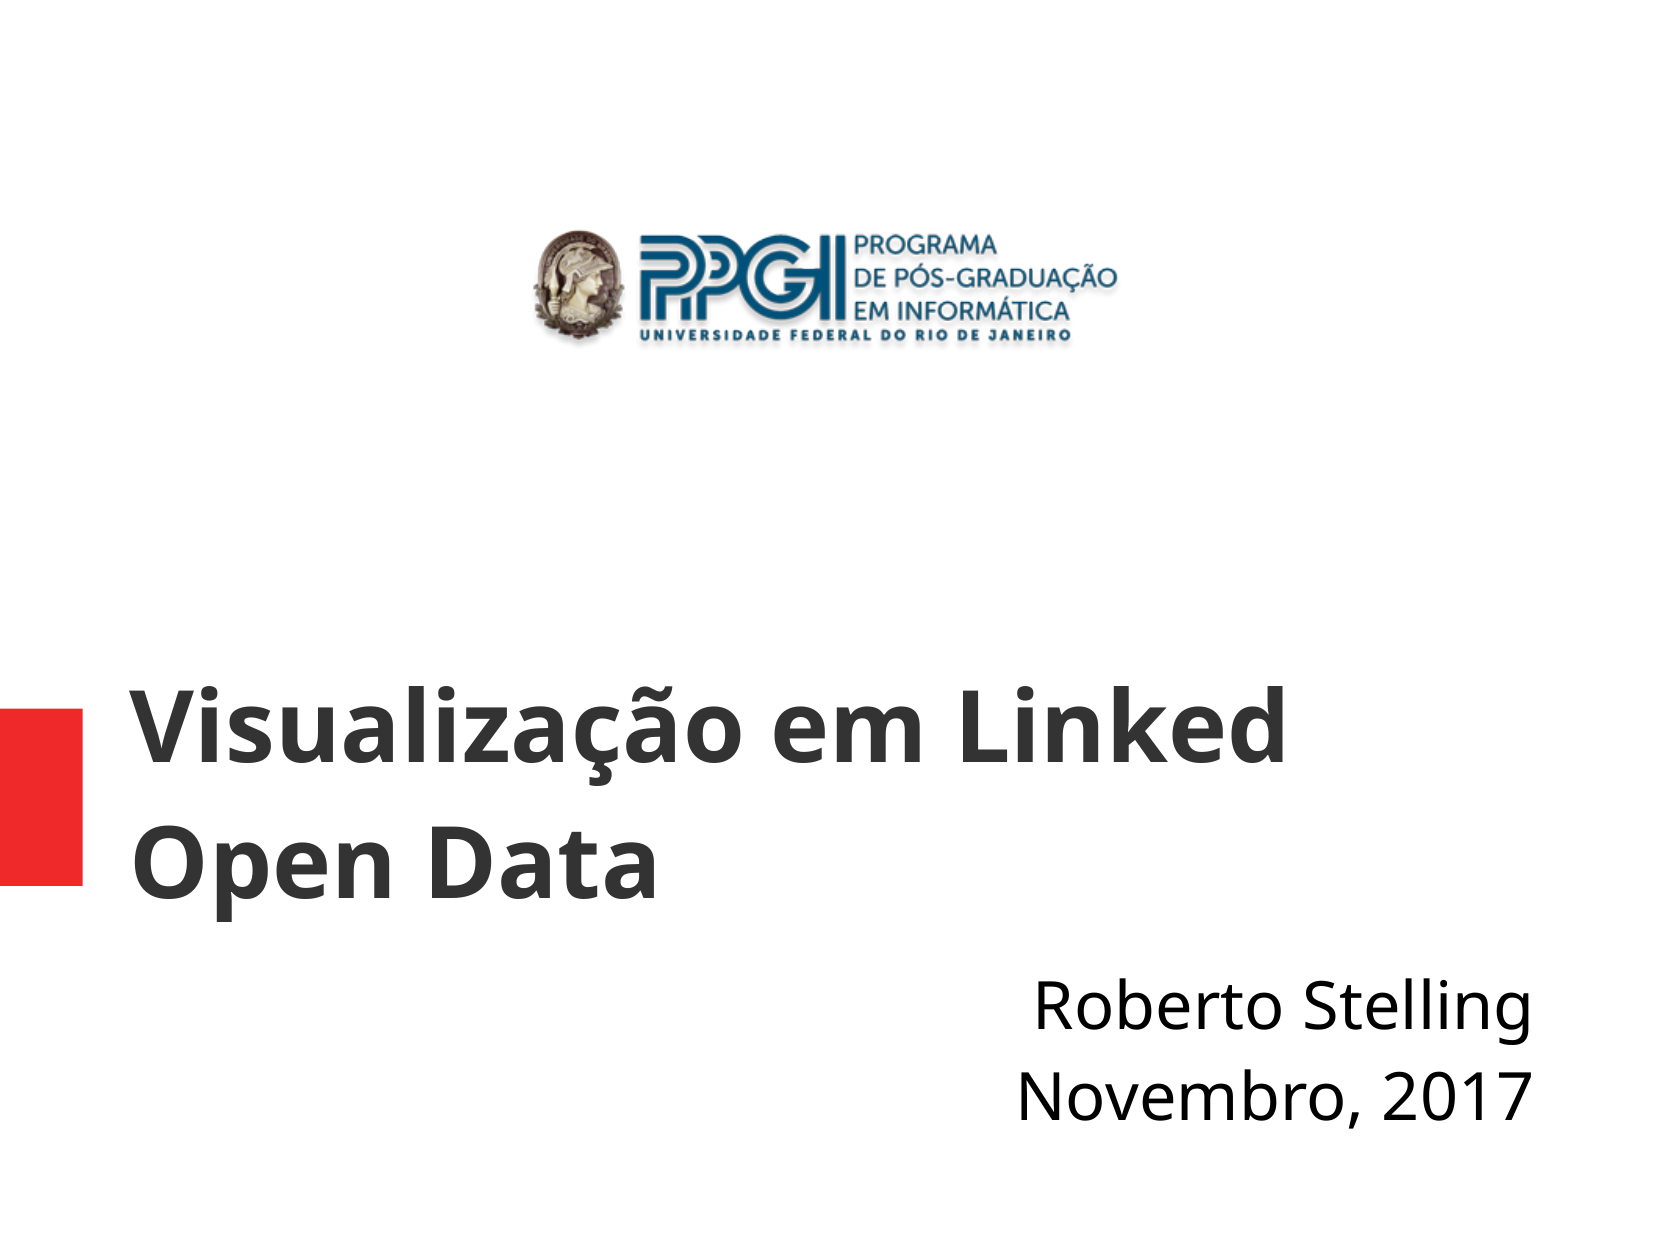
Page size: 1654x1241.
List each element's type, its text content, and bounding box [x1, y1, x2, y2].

title Visualização em Linked Open Data [129, 673, 1536, 910]
picture [529, 228, 1125, 354]
subtitle Roberto Stelling Novembro, 2017 [129, 968, 1536, 1130]
